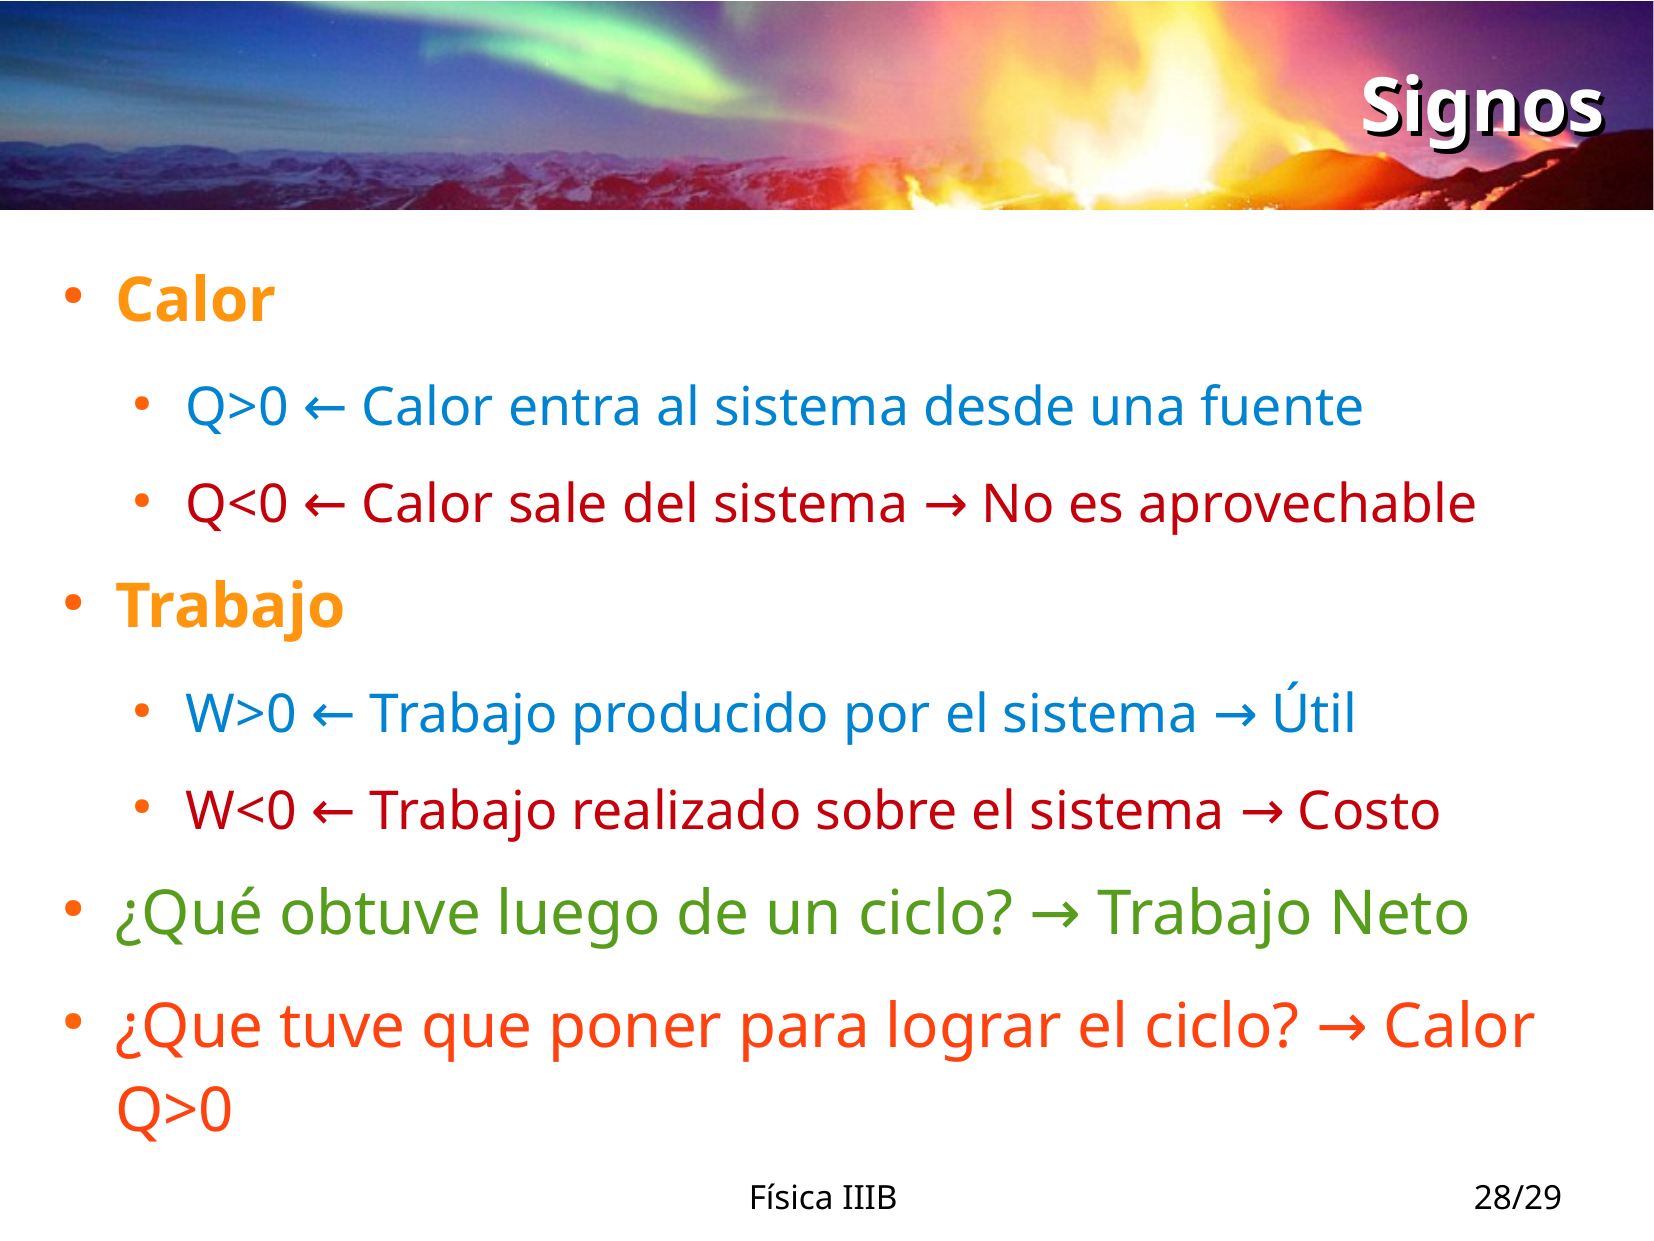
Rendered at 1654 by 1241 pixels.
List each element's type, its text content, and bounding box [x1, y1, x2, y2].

picture [0, 1, 1654, 210]
title Signos [45, 15, 1606, 191]
list Calor Q>0 ← Calor entra al sistema desde una fuente Q<0 ← Calor sale del sistema → No es aprovechable Trabajo W>0 ← Trabajo producido por el sistema → Útil W<0 ← Trabajo realizado sobre el sistema → Costo ¿Qué obtuve luego de un ciclo? → Trabajo Neto ¿Que tuve que poner para lograr el ciclo? → Calor Q>0 [45, 255, 1606, 1156]
